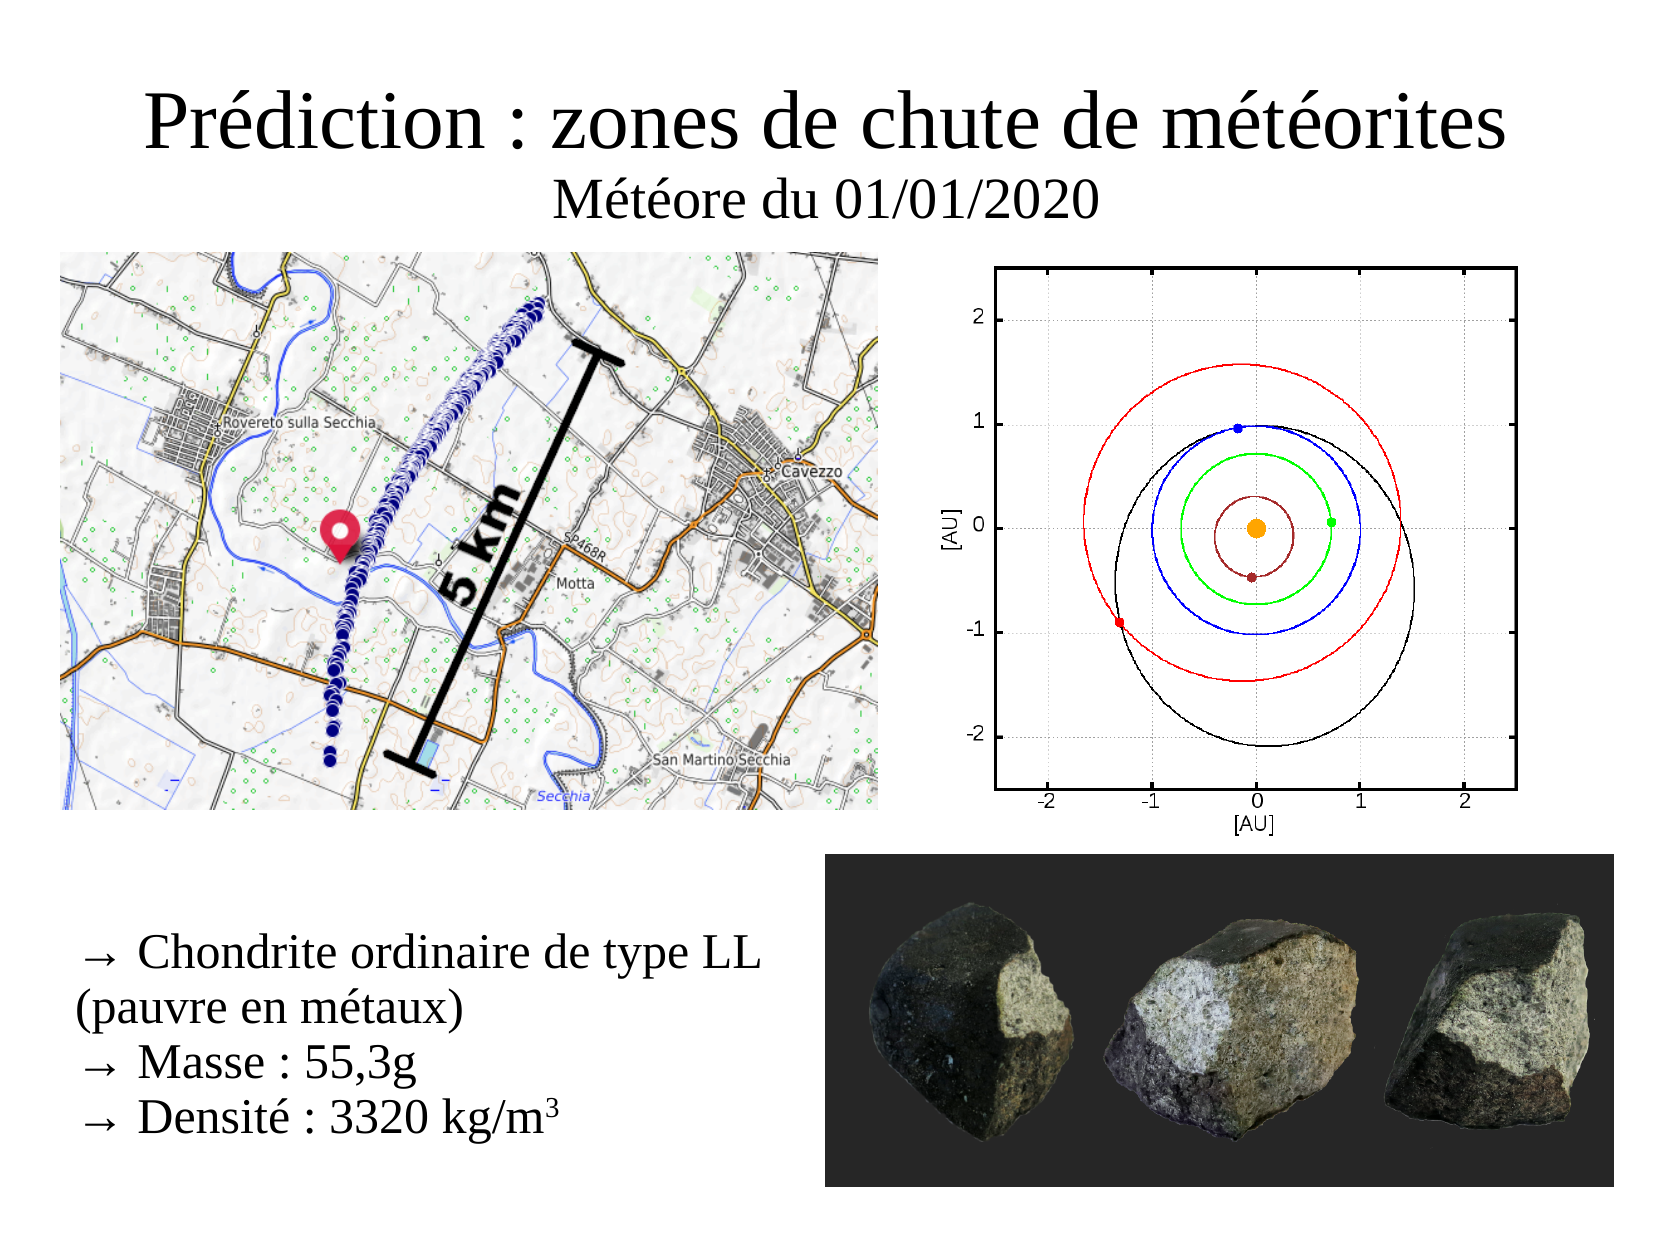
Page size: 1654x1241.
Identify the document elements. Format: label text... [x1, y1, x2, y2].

title Prédiction : zones de chute de météorites Météore du 01/01/2020 [82, 49, 1571, 257]
picture [930, 239, 1541, 851]
picture [60, 252, 878, 811]
picture [825, 854, 1614, 1187]
subtitle → Chondrite ordinaire de type LL (pauvre en métaux) → Masse : 55,3g → Densité : 3320 kg/m3 [75, 900, 825, 1169]
